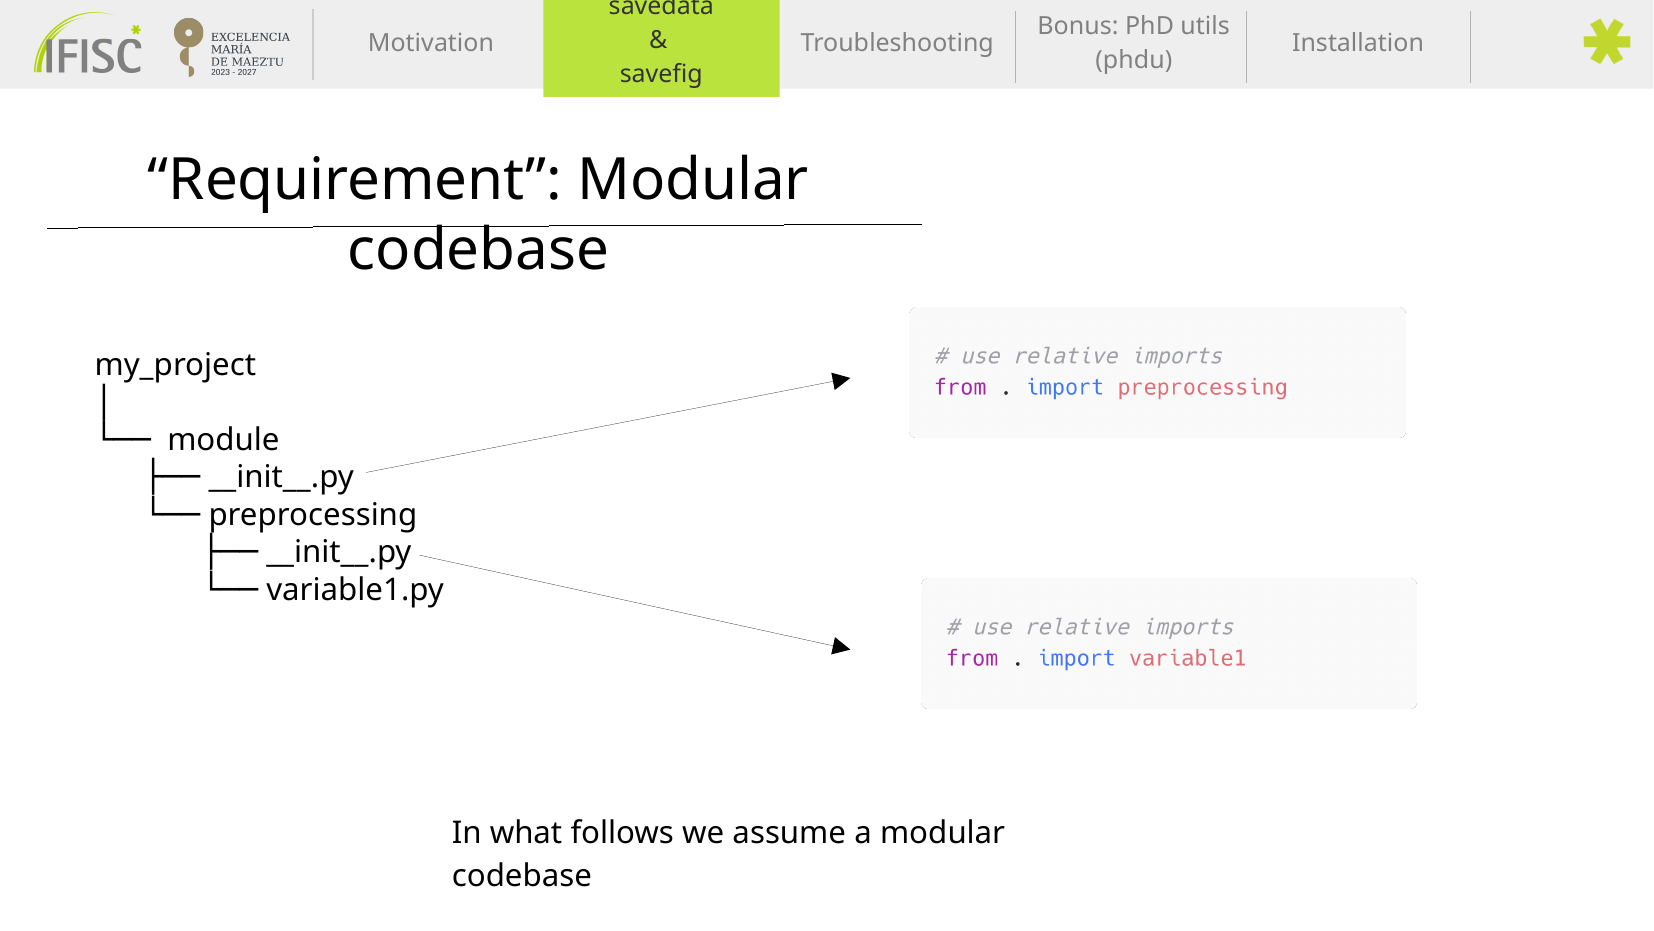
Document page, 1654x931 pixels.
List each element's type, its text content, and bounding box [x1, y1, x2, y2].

text_box Troubleshooting [785, 0, 1010, 83]
text_box Installation [1246, 0, 1471, 83]
text_box savedata & savefig [544, 0, 780, 89]
picture [909, 307, 1407, 438]
text_box Motivation [319, 0, 544, 92]
picture [1582, 17, 1631, 65]
picture [29, 9, 148, 76]
text_box In what follows we assume a modular codebase [437, 803, 1099, 854]
picture [921, 578, 1417, 709]
text_box Bonus: PhD utils (phdu) [1021, 0, 1246, 83]
text_box my_project │ └── module ├── __init__.py └── preprocessing ├── __init__.py └── variable1.py [94, 336, 473, 839]
text_box “Requirement”: Modular codebase [41, 133, 916, 229]
picture [174, 18, 290, 77]
